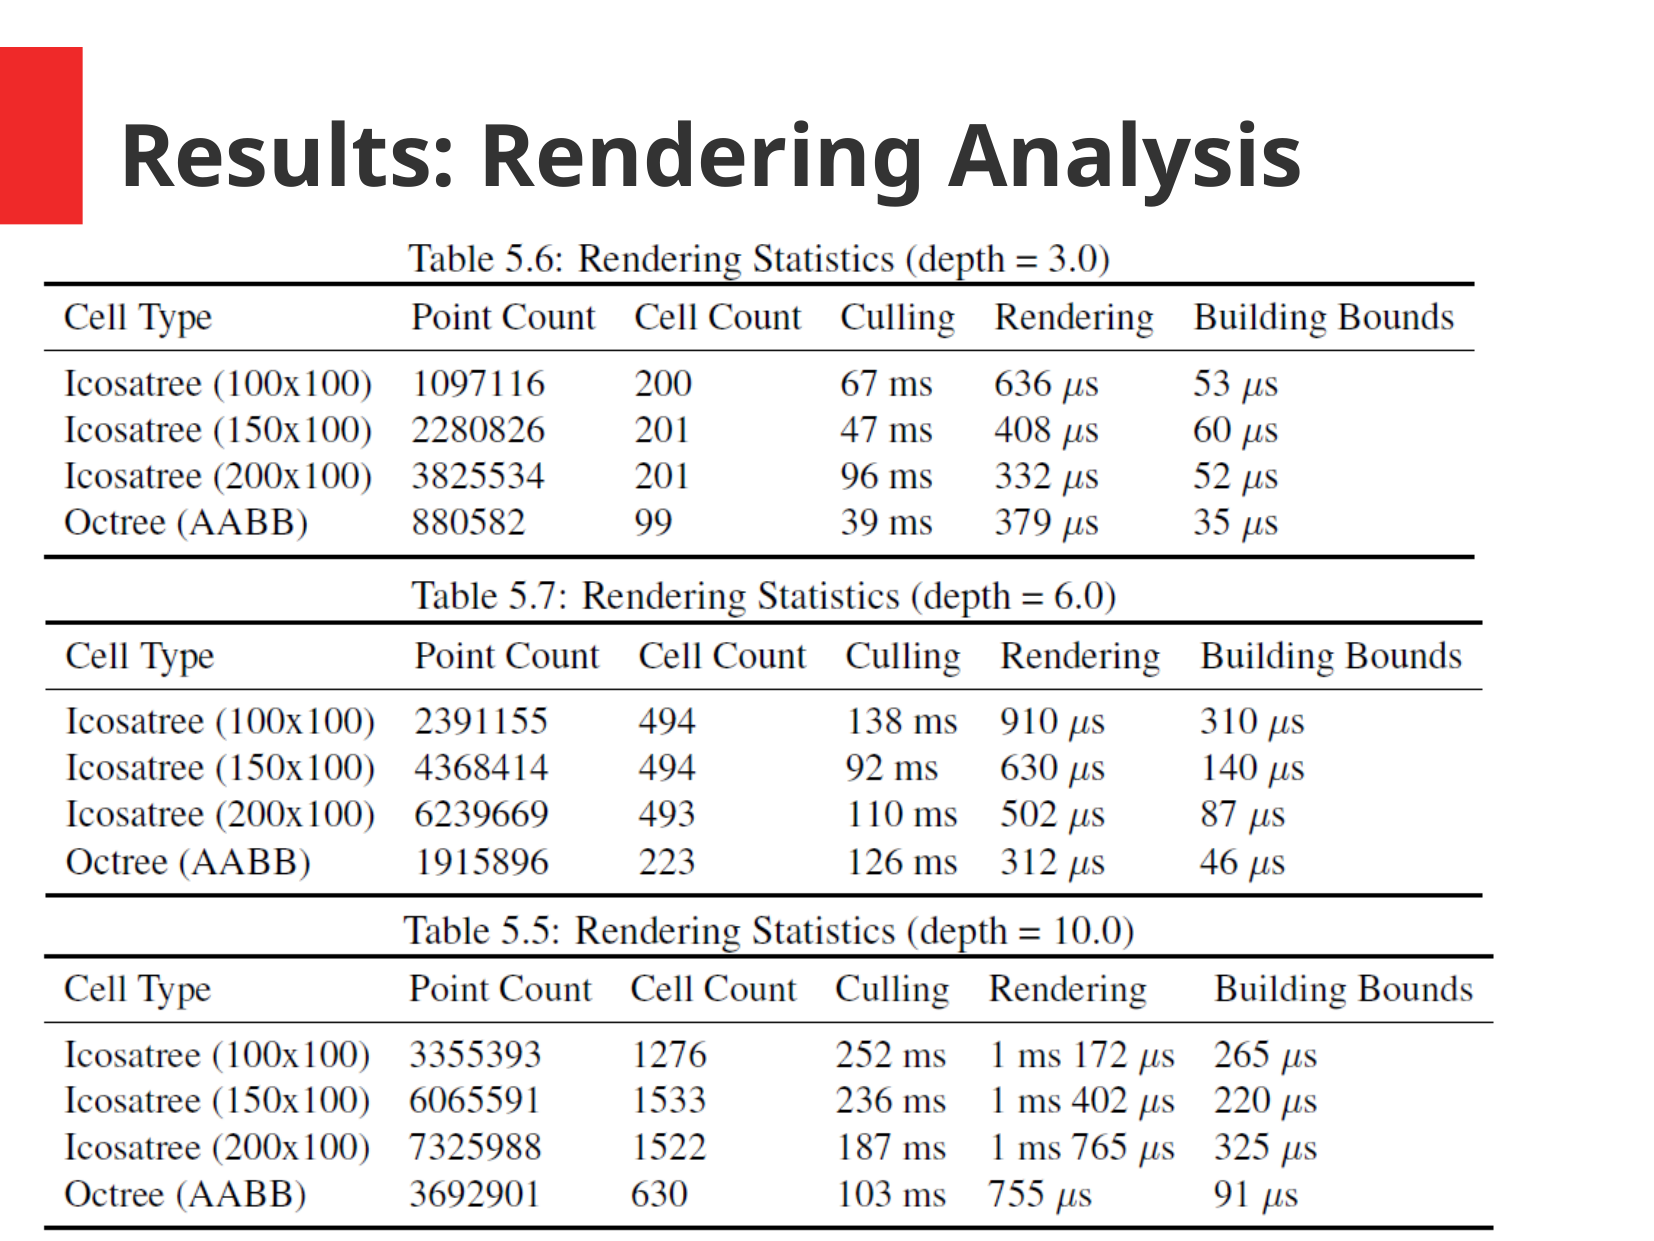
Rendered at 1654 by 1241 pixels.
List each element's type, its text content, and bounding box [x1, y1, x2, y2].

title Results: Rendering Analysis [118, 49, 1571, 257]
picture [37, 230, 1504, 1241]
